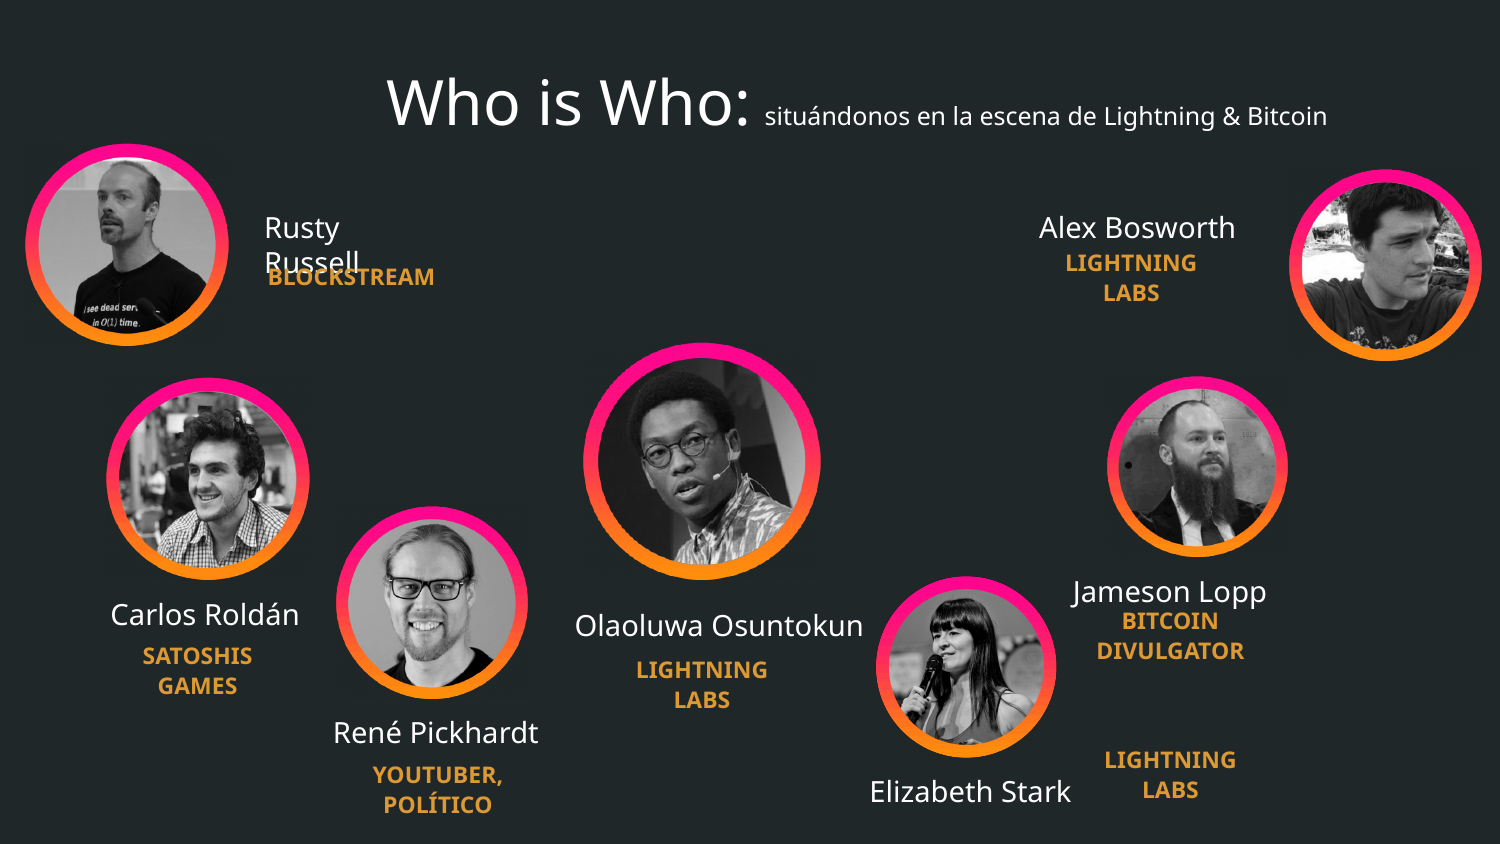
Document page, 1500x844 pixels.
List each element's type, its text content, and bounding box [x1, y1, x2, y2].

text_box Olaoluwa Osuntokun [559, 592, 886, 627]
text_box Carlos Roldán [95, 581, 321, 623]
text_box Who is Who: situándonos en la escena de Lightning & Bitcoin [371, 48, 1351, 206]
picture [24, 142, 230, 347]
text_box LIGHTNING LABS [1057, 727, 1283, 763]
picture [875, 575, 1058, 758]
text_box Elizabeth Stark [854, 758, 1174, 794]
text_box LIGHTNING LABS [1024, 230, 1239, 301]
picture [105, 376, 311, 581]
text_box LIGHTNING LABS [595, 638, 810, 680]
text_box BLOCKSTREAM [231, 244, 472, 286]
text_box Rusty Russell [249, 194, 454, 244]
text_box Alex Bosworth [1024, 194, 1289, 236]
text_box SATOSHIS GAMES [95, 623, 300, 659]
text_box Jameson Lopp [1057, 558, 1384, 611]
text_box YOUTUBER, POLÍTICO [340, 743, 535, 778]
picture [335, 505, 529, 699]
picture [1106, 375, 1289, 558]
text_box René Pickhardt [318, 699, 558, 735]
picture [582, 341, 822, 582]
text_box BITCOIN DIVULGATOR [1057, 588, 1283, 631]
picture [1288, 168, 1483, 363]
